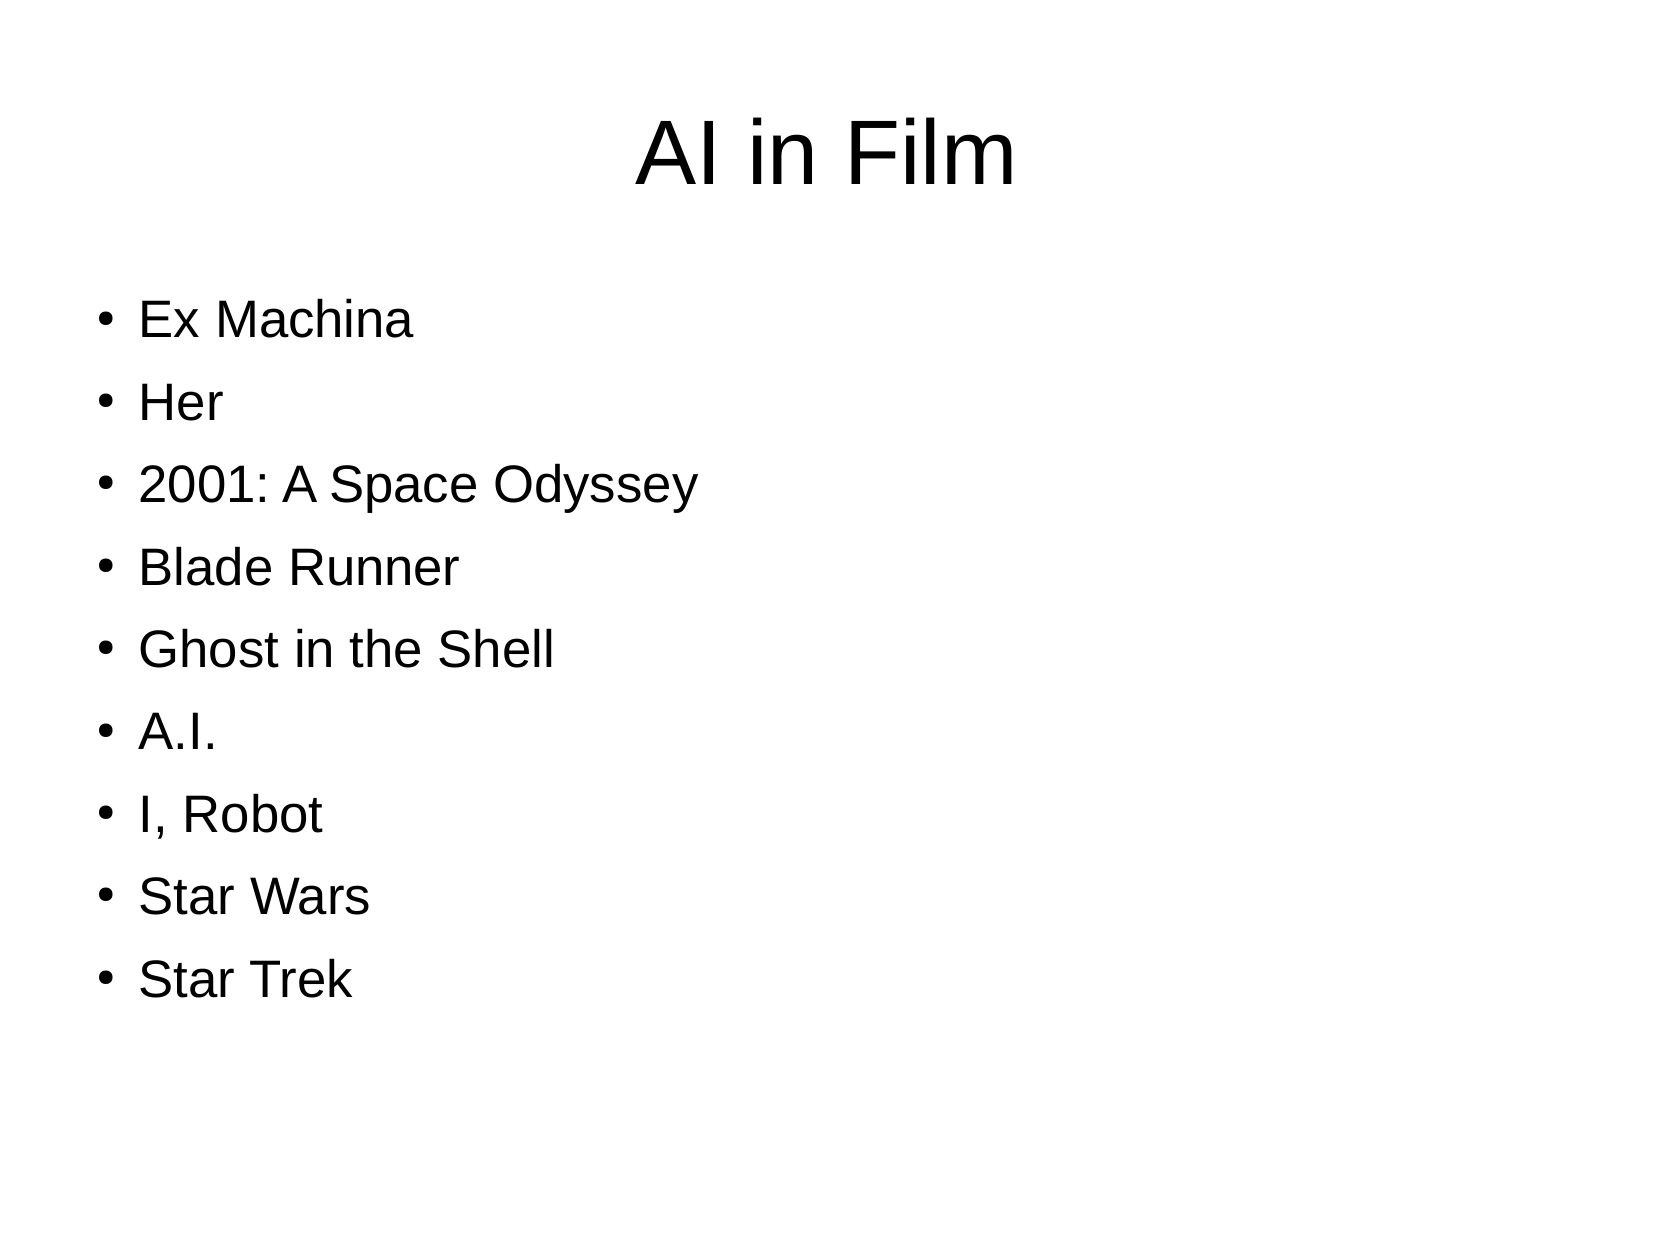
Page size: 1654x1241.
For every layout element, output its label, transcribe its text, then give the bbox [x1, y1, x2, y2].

list Ex Machina Her 2001: A Space Odyssey Blade Runner Ghost in the Shell A.I. I, Robot Star Wars Star Trek [82, 290, 1571, 1010]
title AI in Film [82, 49, 1571, 257]
